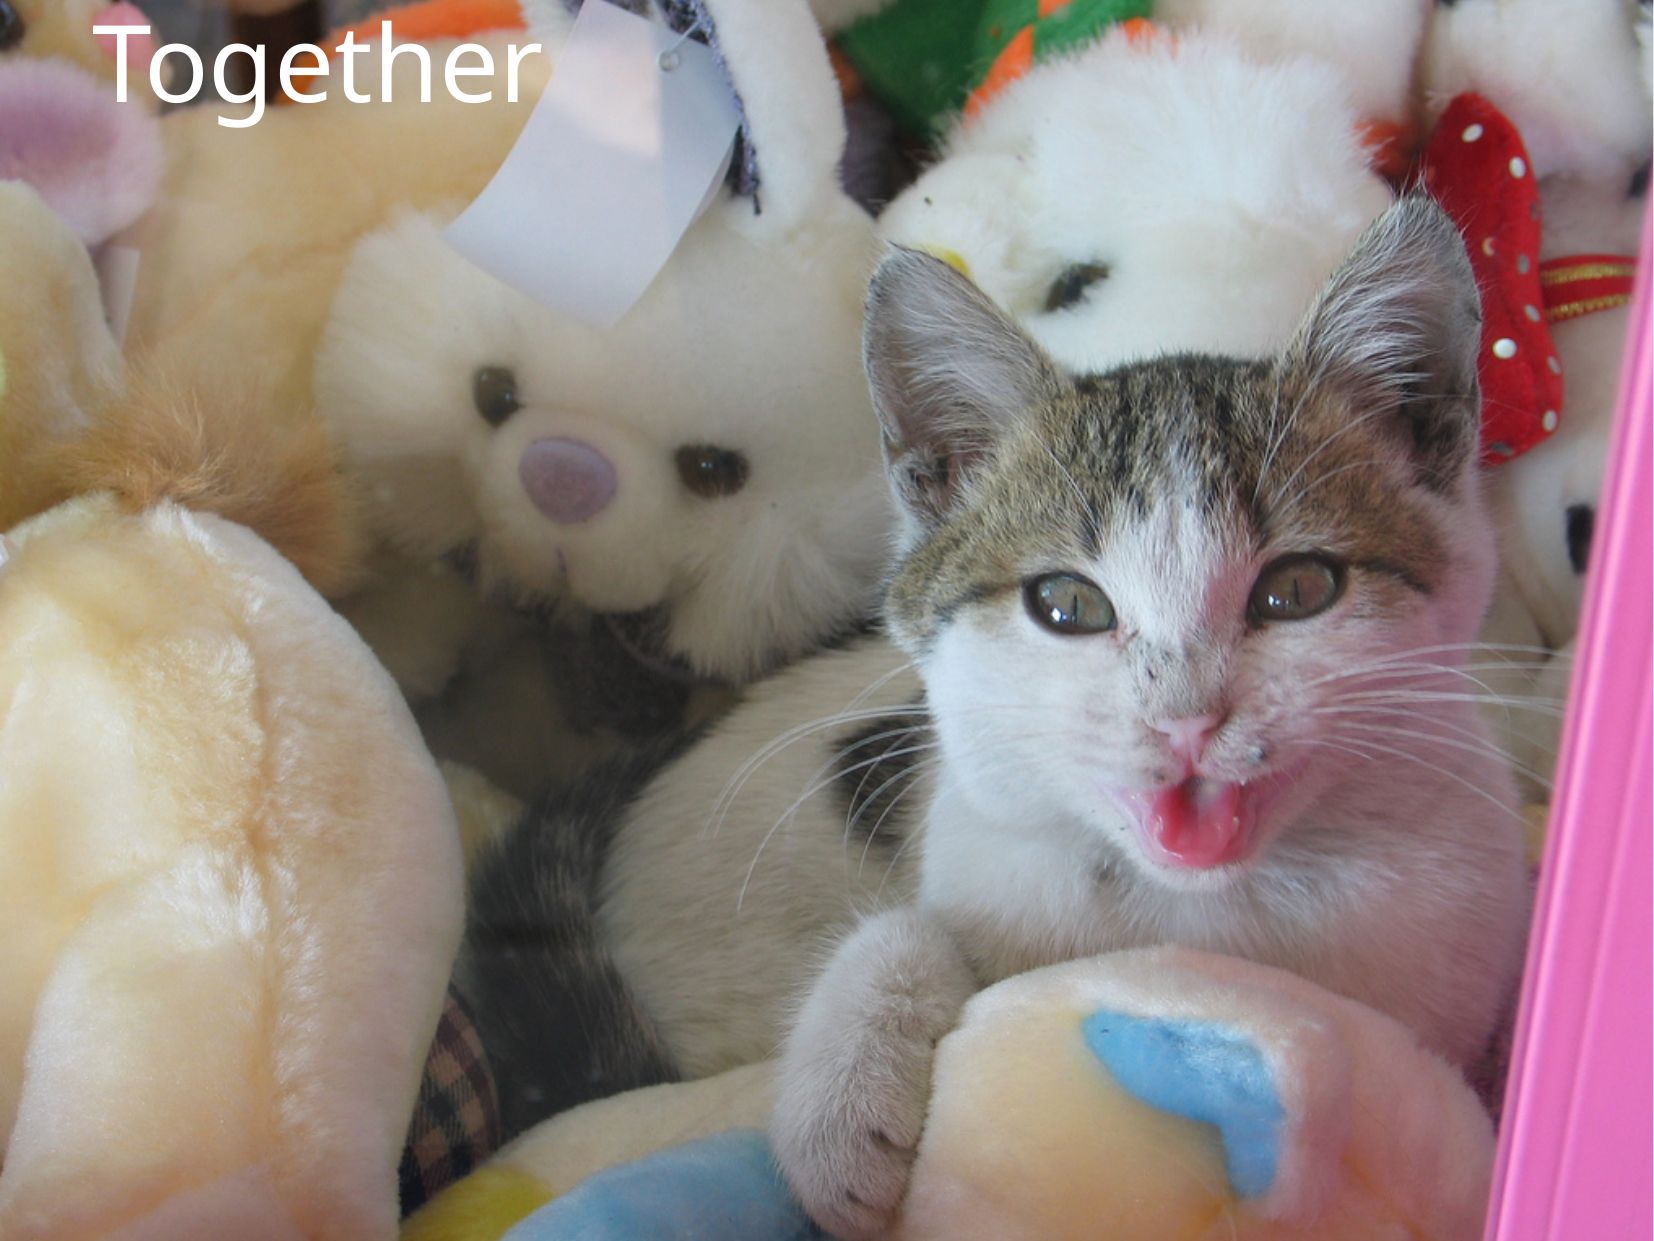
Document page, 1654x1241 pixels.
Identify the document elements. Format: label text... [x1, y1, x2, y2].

text_box Together [0, 0, 637, 137]
picture [0, 0, 1654, 1241]
